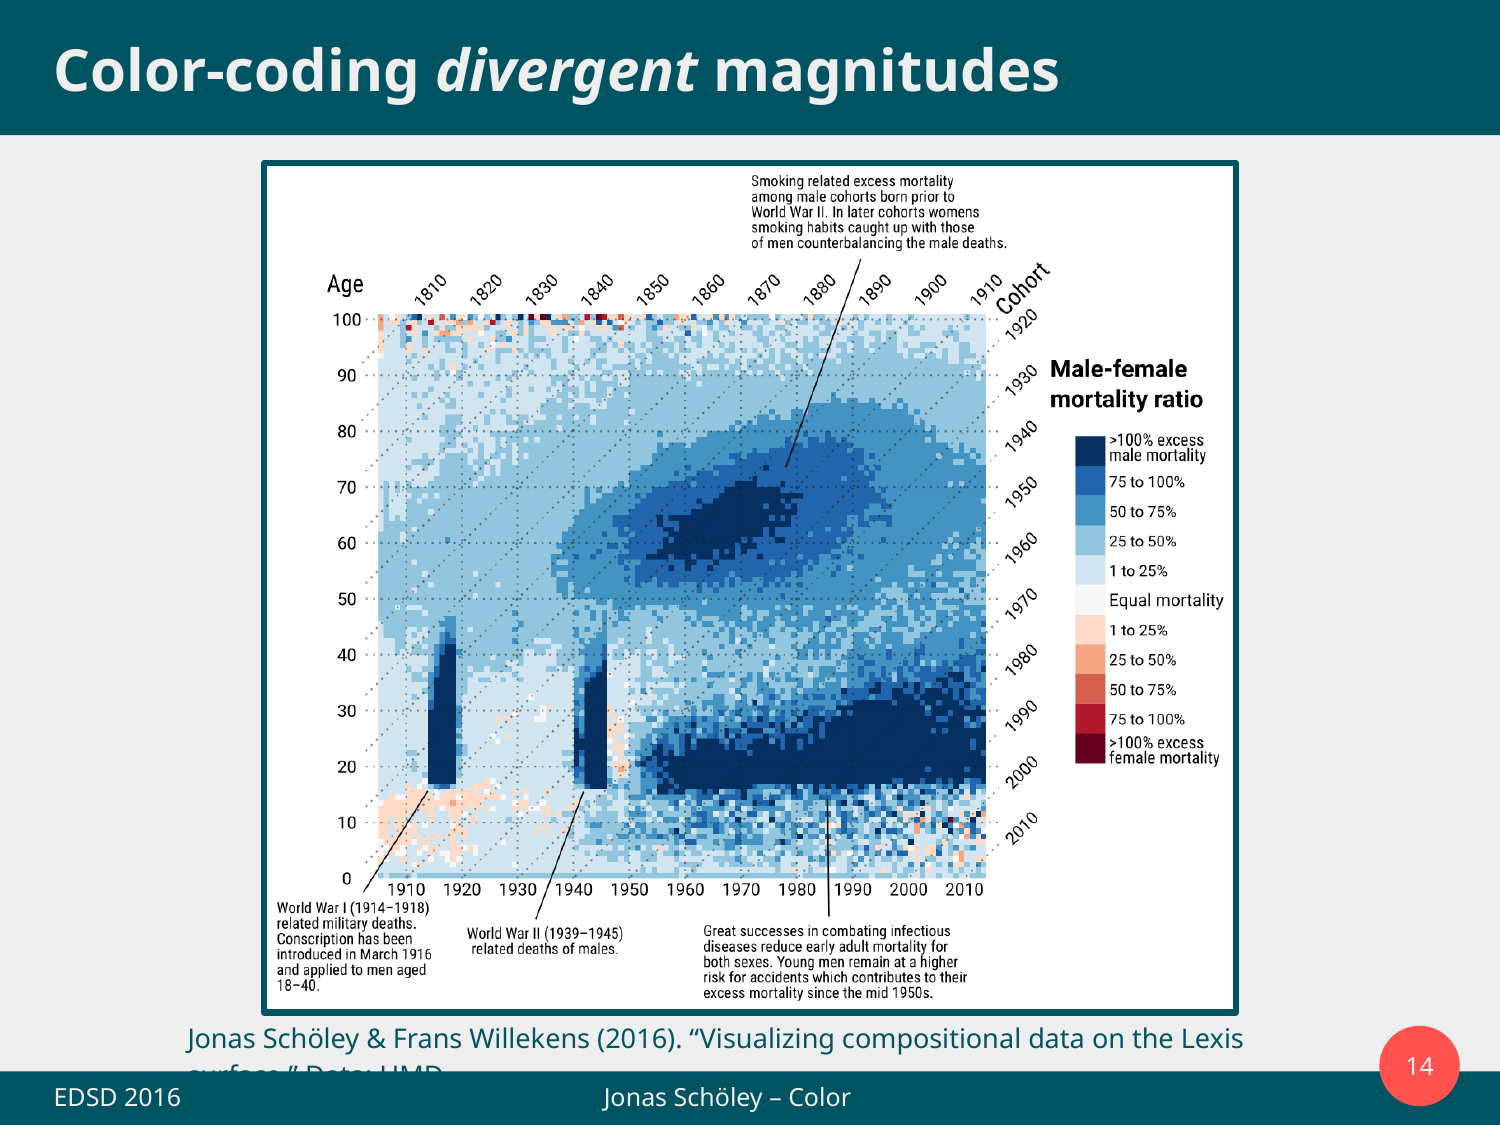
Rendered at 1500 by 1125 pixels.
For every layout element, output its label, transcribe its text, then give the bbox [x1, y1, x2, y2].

picture [267, 166, 1233, 1010]
text_box Jonas Schöley & Frans Willekens (2016). “Visualizing compositional data on the Lexis surface.” Data: HMD. [172, 1012, 1343, 1098]
title Color-coding divergent magnitudes [53, 0, 1447, 141]
